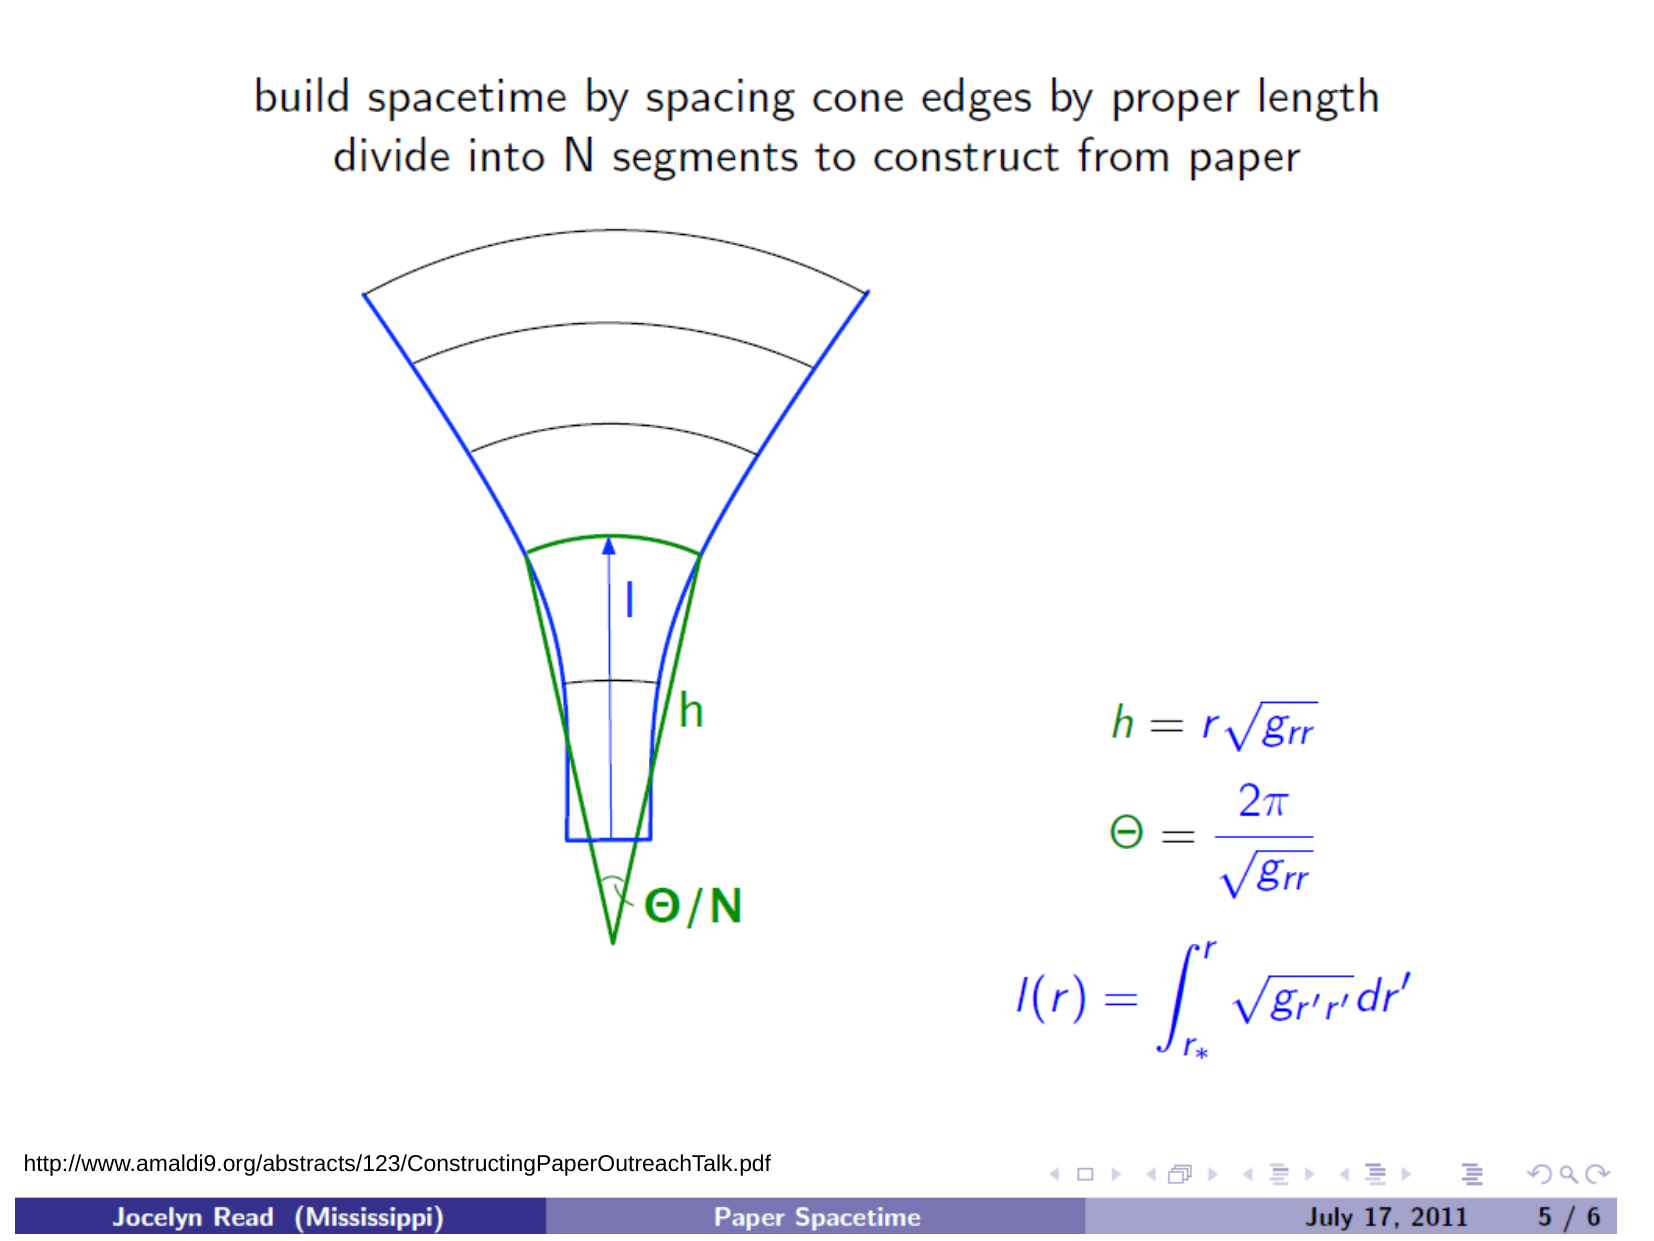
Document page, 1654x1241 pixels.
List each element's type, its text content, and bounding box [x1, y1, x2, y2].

picture [15, 29, 1617, 1234]
text_box http://www.amaldi9.org/abstracts/123/ConstructingPaperOutreachTalk.pdf [8, 1143, 1256, 1201]
